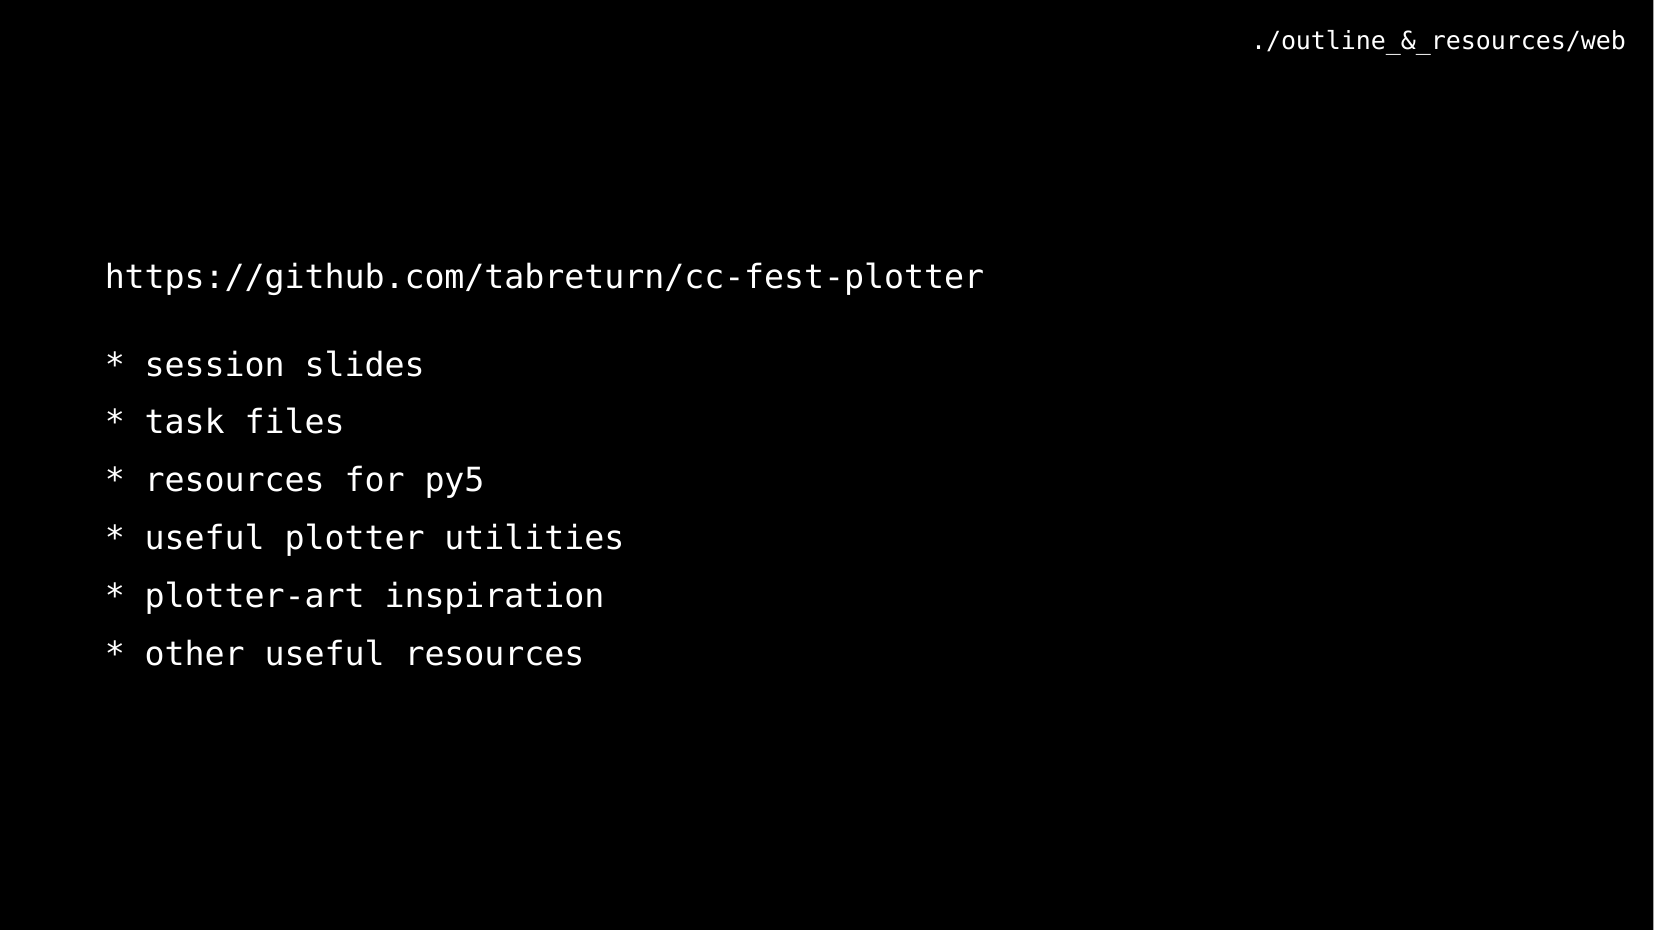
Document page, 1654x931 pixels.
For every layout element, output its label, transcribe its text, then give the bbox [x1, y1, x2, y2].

text_box ./outline_&_resources/web [15, 18, 1641, 67]
text_box https://github.com/tabreturn/cc-fest-plotter * session slides * task files * resources for py5 * useful plotter utilities * plotter-art inspiration * other useful resources [90, 231, 1576, 681]
